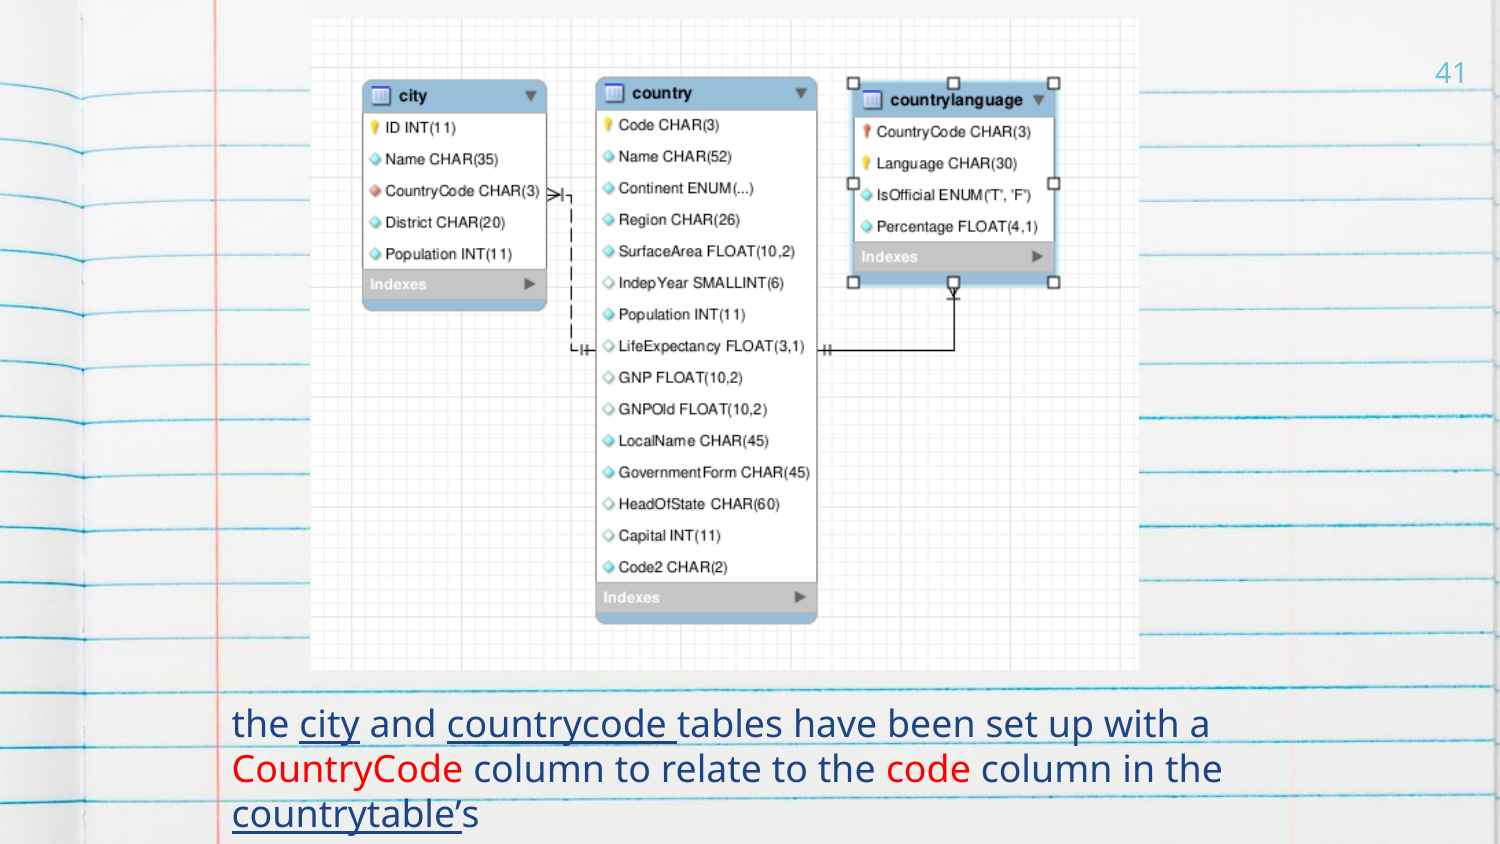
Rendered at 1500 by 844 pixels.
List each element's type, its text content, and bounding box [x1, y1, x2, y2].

picture [0, 0, 1500, 844]
list the city and countrycode tables have been set up with a CountryCode column to relate to the code column in the countrytable’s [231, 700, 1425, 786]
slide_number <number> [1378, 41, 1469, 107]
